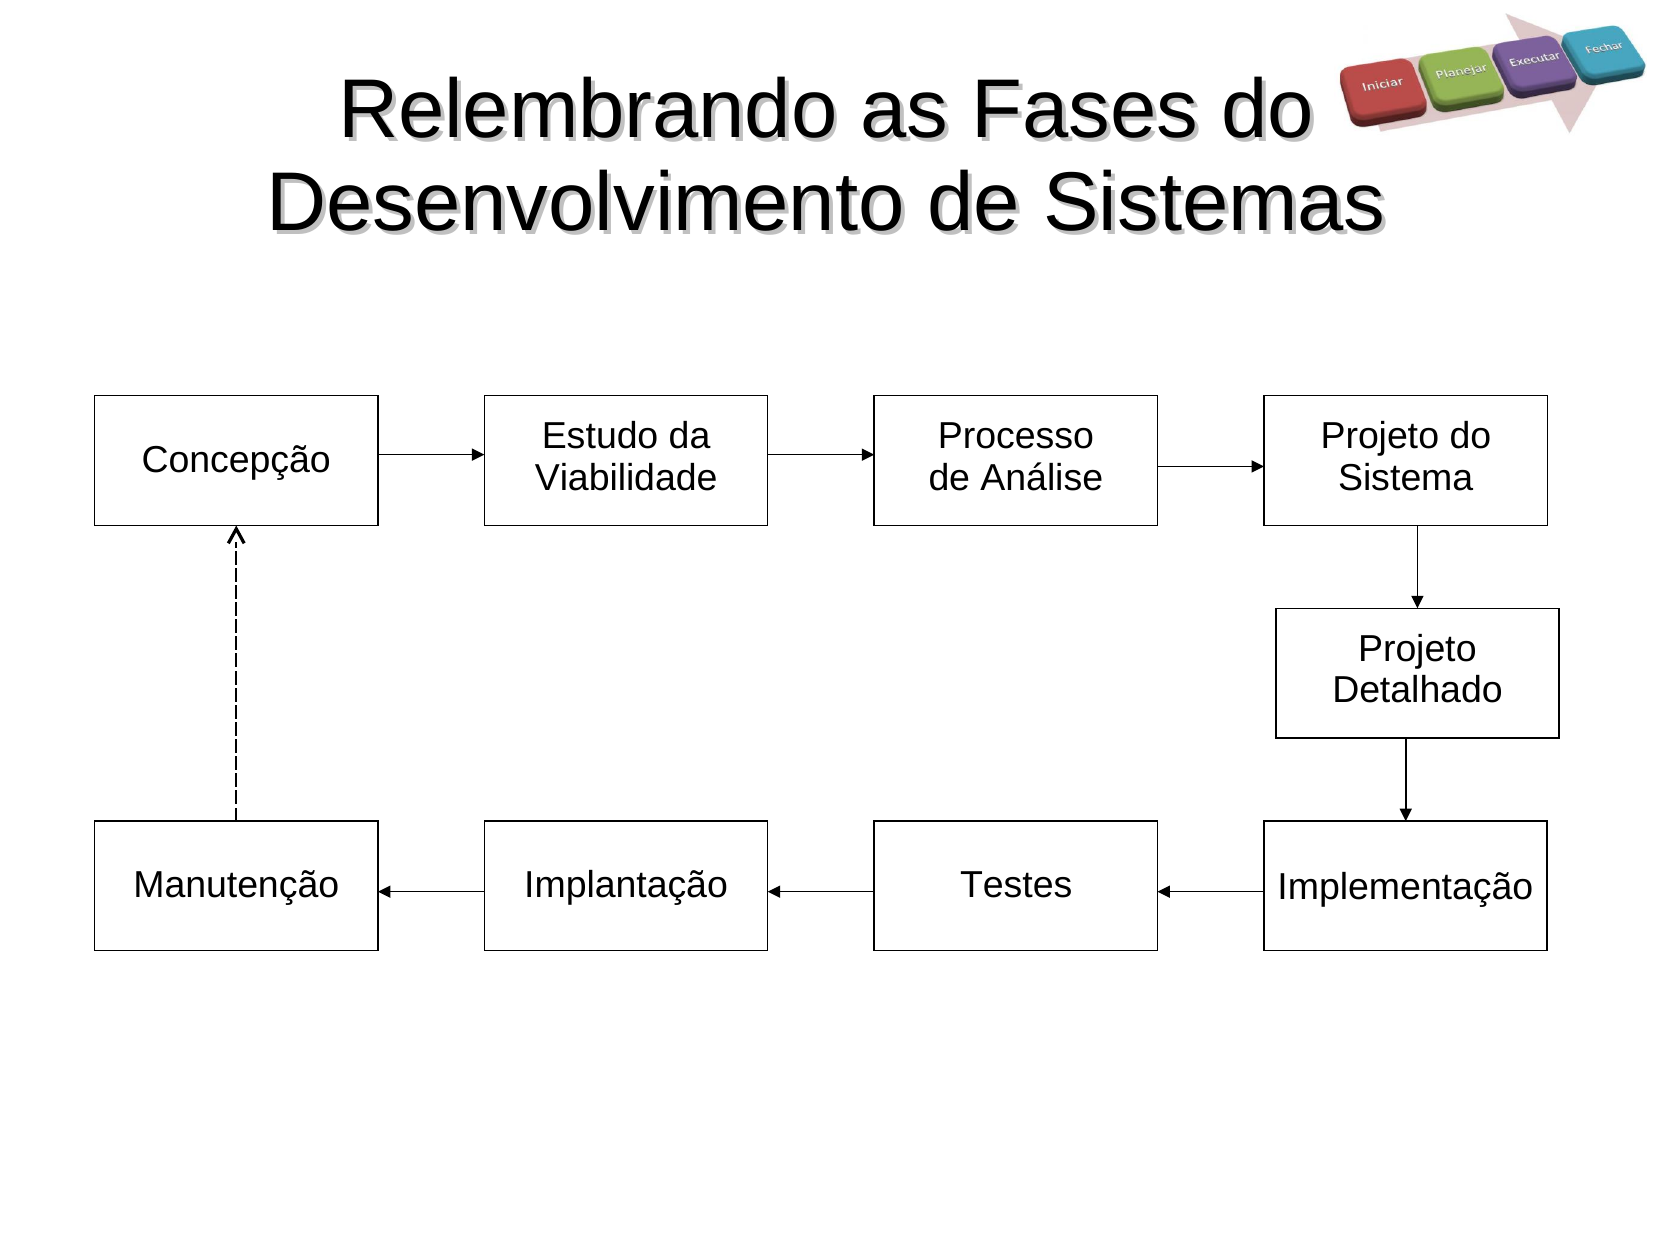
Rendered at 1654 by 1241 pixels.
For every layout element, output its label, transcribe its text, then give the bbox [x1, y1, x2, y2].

text_box Concepção [117, 430, 355, 489]
text_box Manutenção [117, 856, 355, 914]
text_box Implementação [1251, 858, 1559, 916]
text_box Testes [945, 856, 1088, 914]
chart [1334, 13, 1647, 136]
text_box Implantação [507, 856, 745, 914]
text_box Projeto do Sistema [1287, 407, 1525, 507]
text_box Estudo da Viabilidade [507, 407, 745, 507]
title Relembrando as Fases do Desenvolvimento de Sistemas [82, 56, 1571, 249]
text_box Projeto Detalhado [1299, 620, 1536, 720]
text_box Processo de Análise [897, 407, 1135, 507]
